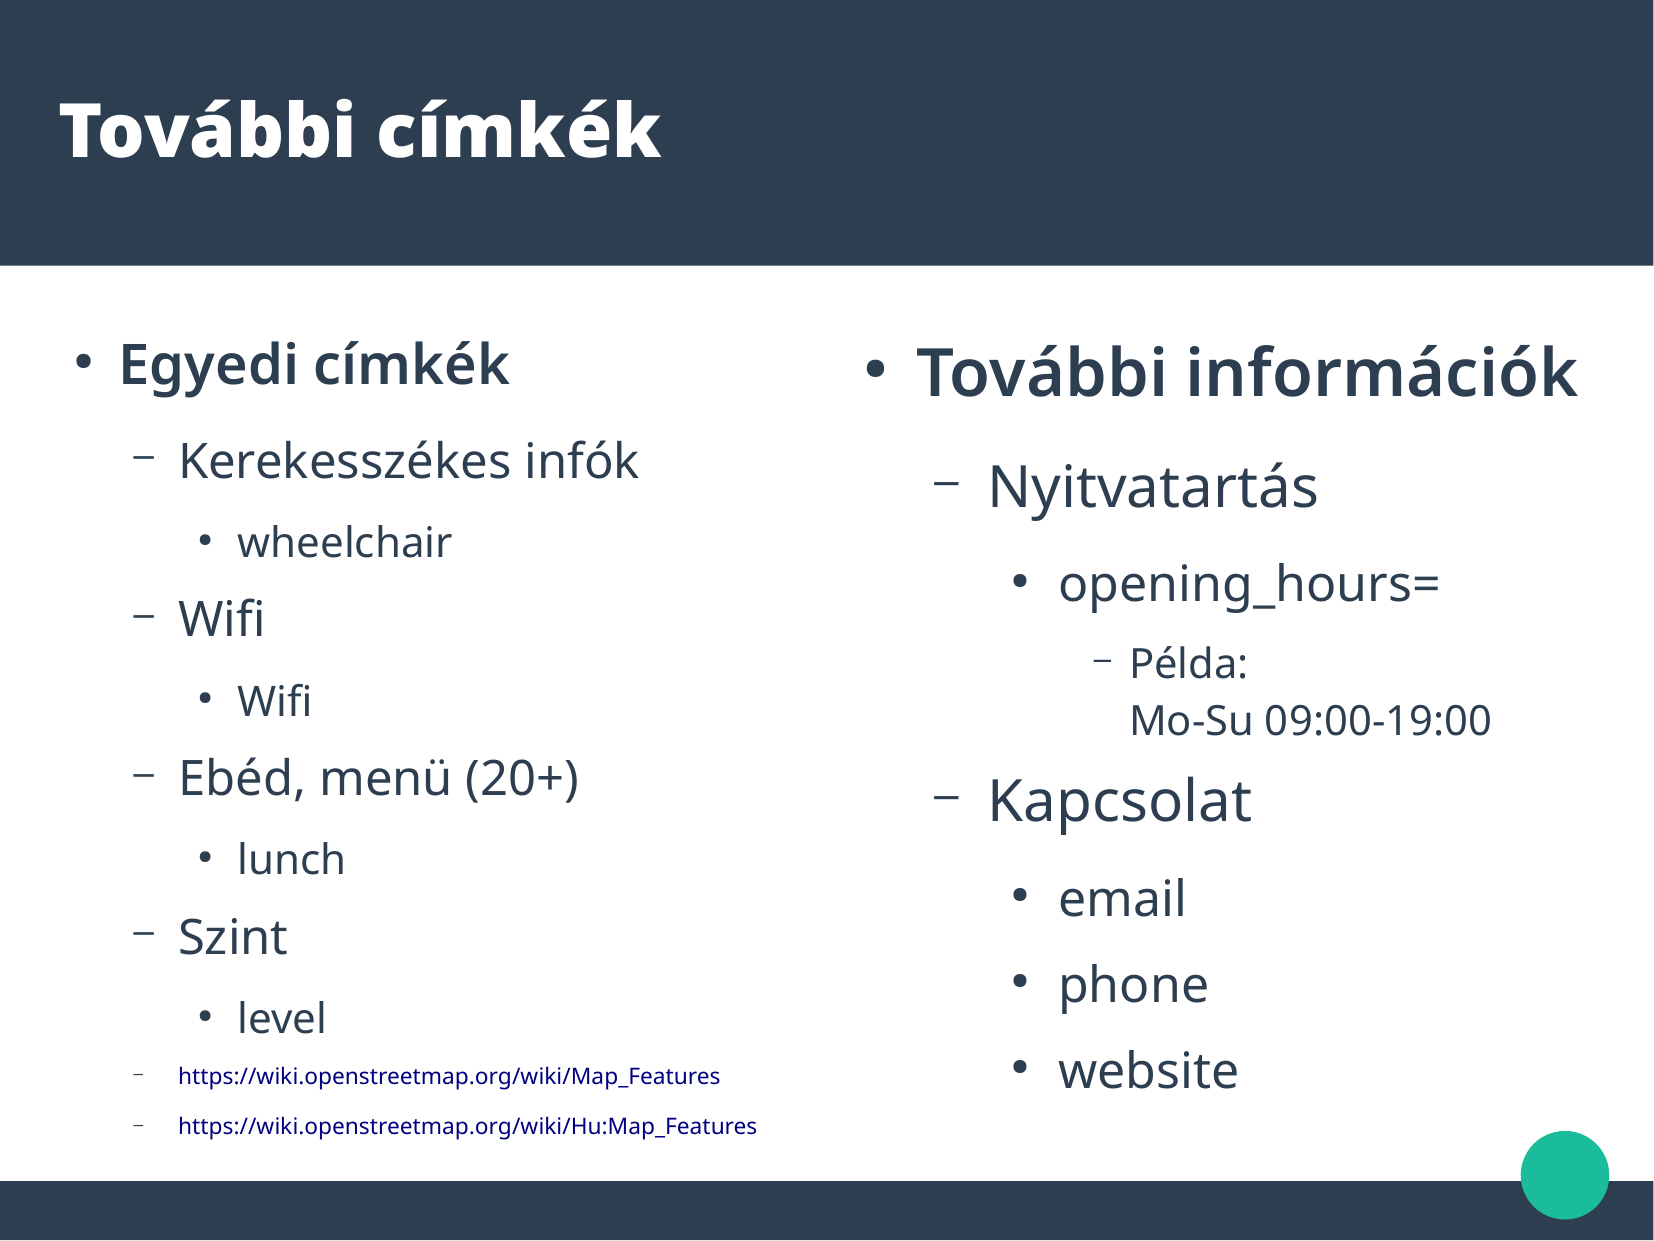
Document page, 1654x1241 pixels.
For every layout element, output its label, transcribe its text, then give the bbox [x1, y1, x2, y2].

list További információk Nyitvatartás opening_hours= Példa: Mo-Su 09:00-19:00 Kapcsolat email phone website [845, 324, 1596, 1152]
list Egyedi címkék Kerekesszékes infók wheelchair Wifi Wifi Ebéd, menü (20+) lunch Szint level https://wiki.openstreetmap.org/wiki/Map_Features https://wiki.openstreetmap.org/wiki/Hu:Map_Features [59, 324, 809, 1152]
title További címkék [59, 49, 1595, 207]
